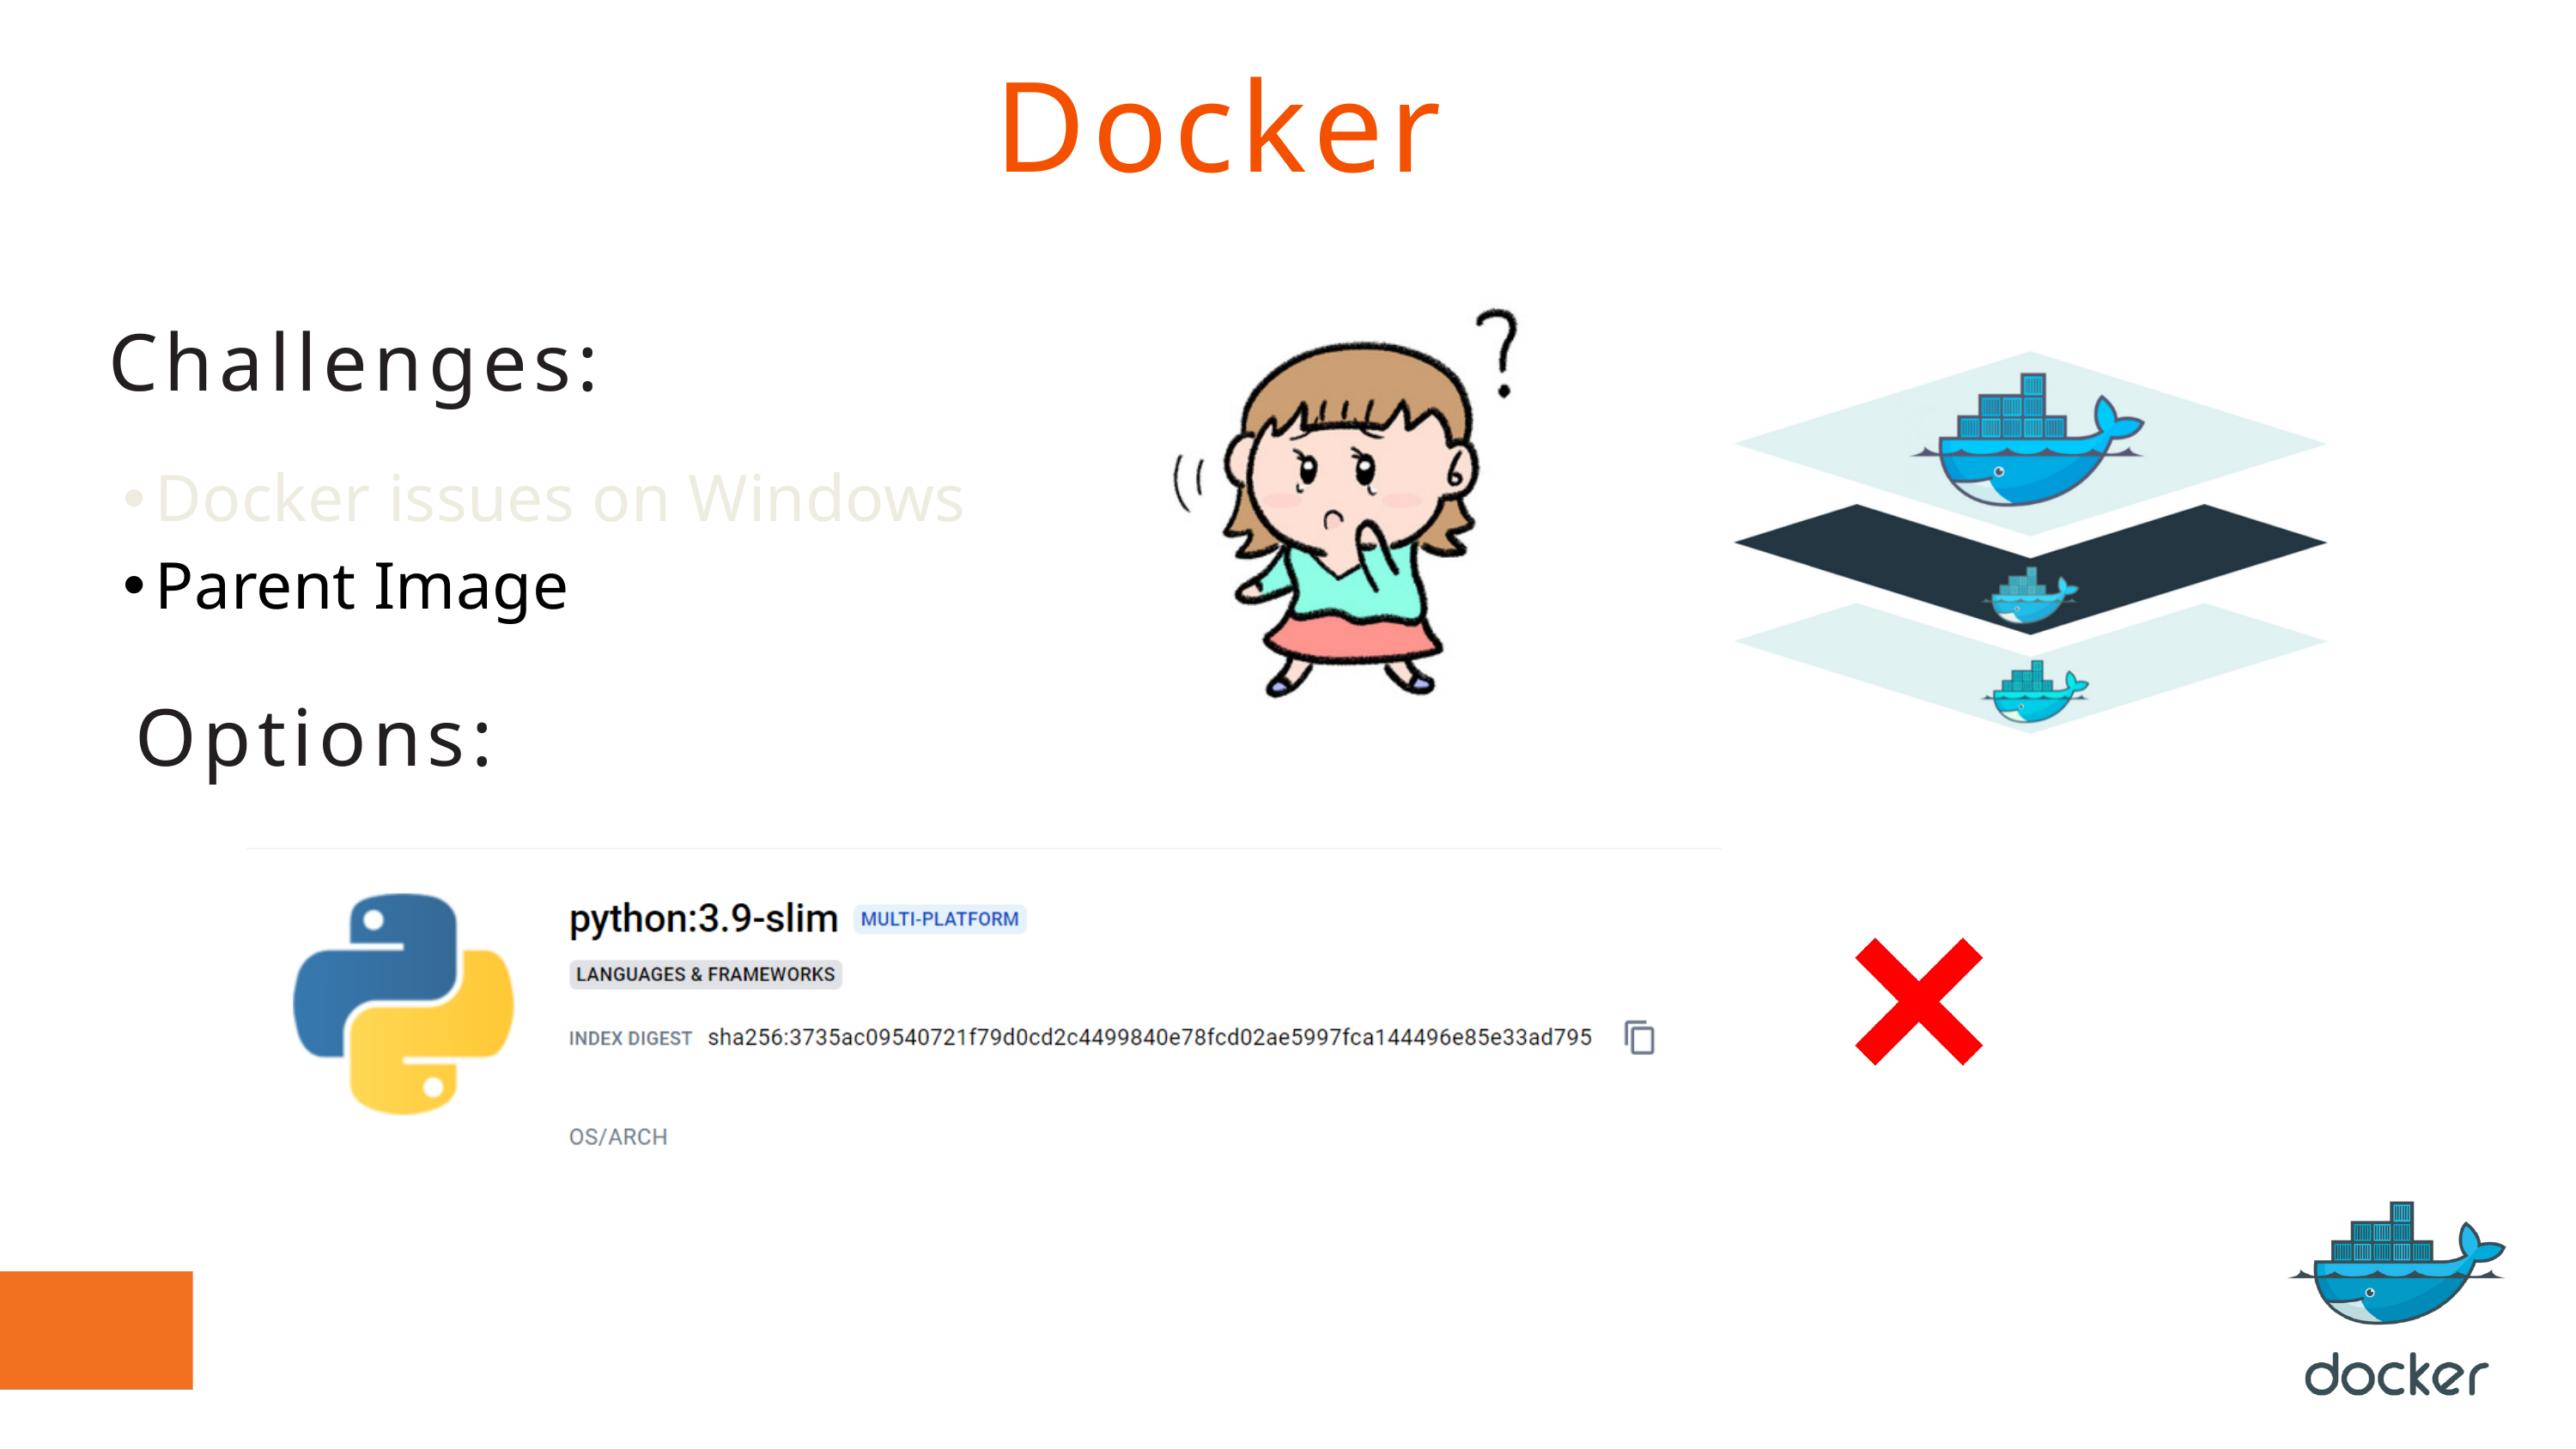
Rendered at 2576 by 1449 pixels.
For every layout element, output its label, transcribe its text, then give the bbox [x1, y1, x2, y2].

picture [246, 831, 1722, 1166]
picture [2251, 1177, 2541, 1425]
picture [1082, 239, 2502, 808]
picture [1850, 933, 1987, 1070]
text_box Docker [264, 47, 2172, 197]
text_box Options: [95, 692, 1322, 800]
text_box [0, 1271, 193, 1449]
text_box Docker issues on Windows Parent Image [110, 459, 1649, 662]
text_box Challenges: [95, 316, 1322, 424]
